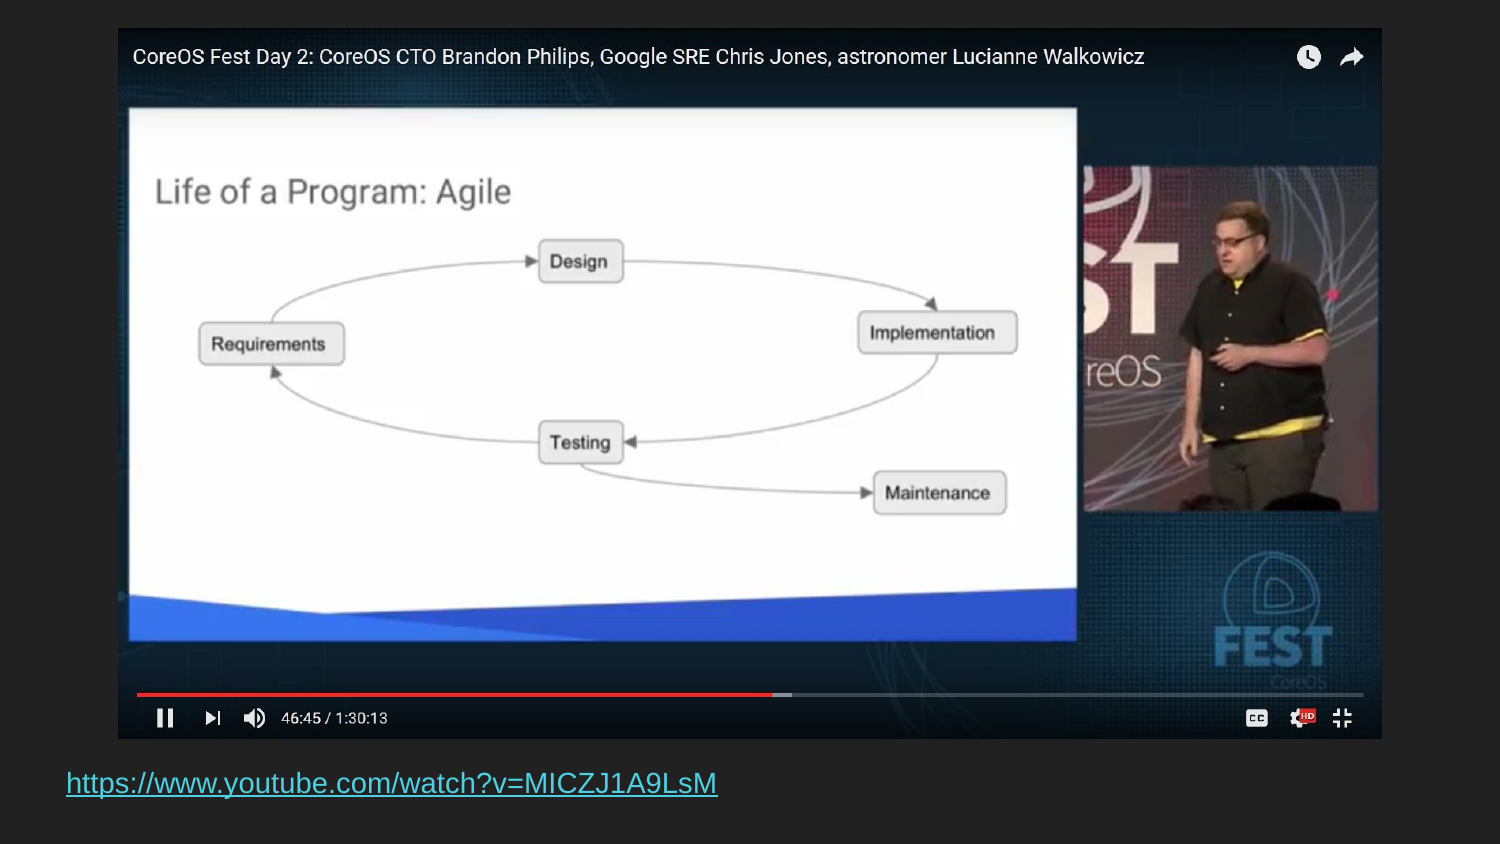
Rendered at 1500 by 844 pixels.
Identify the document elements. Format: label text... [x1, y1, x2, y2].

list https://www.youtube.com/watch?v=MICZJ1A9LsM [51, 743, 1036, 844]
picture [118, 28, 1382, 739]
